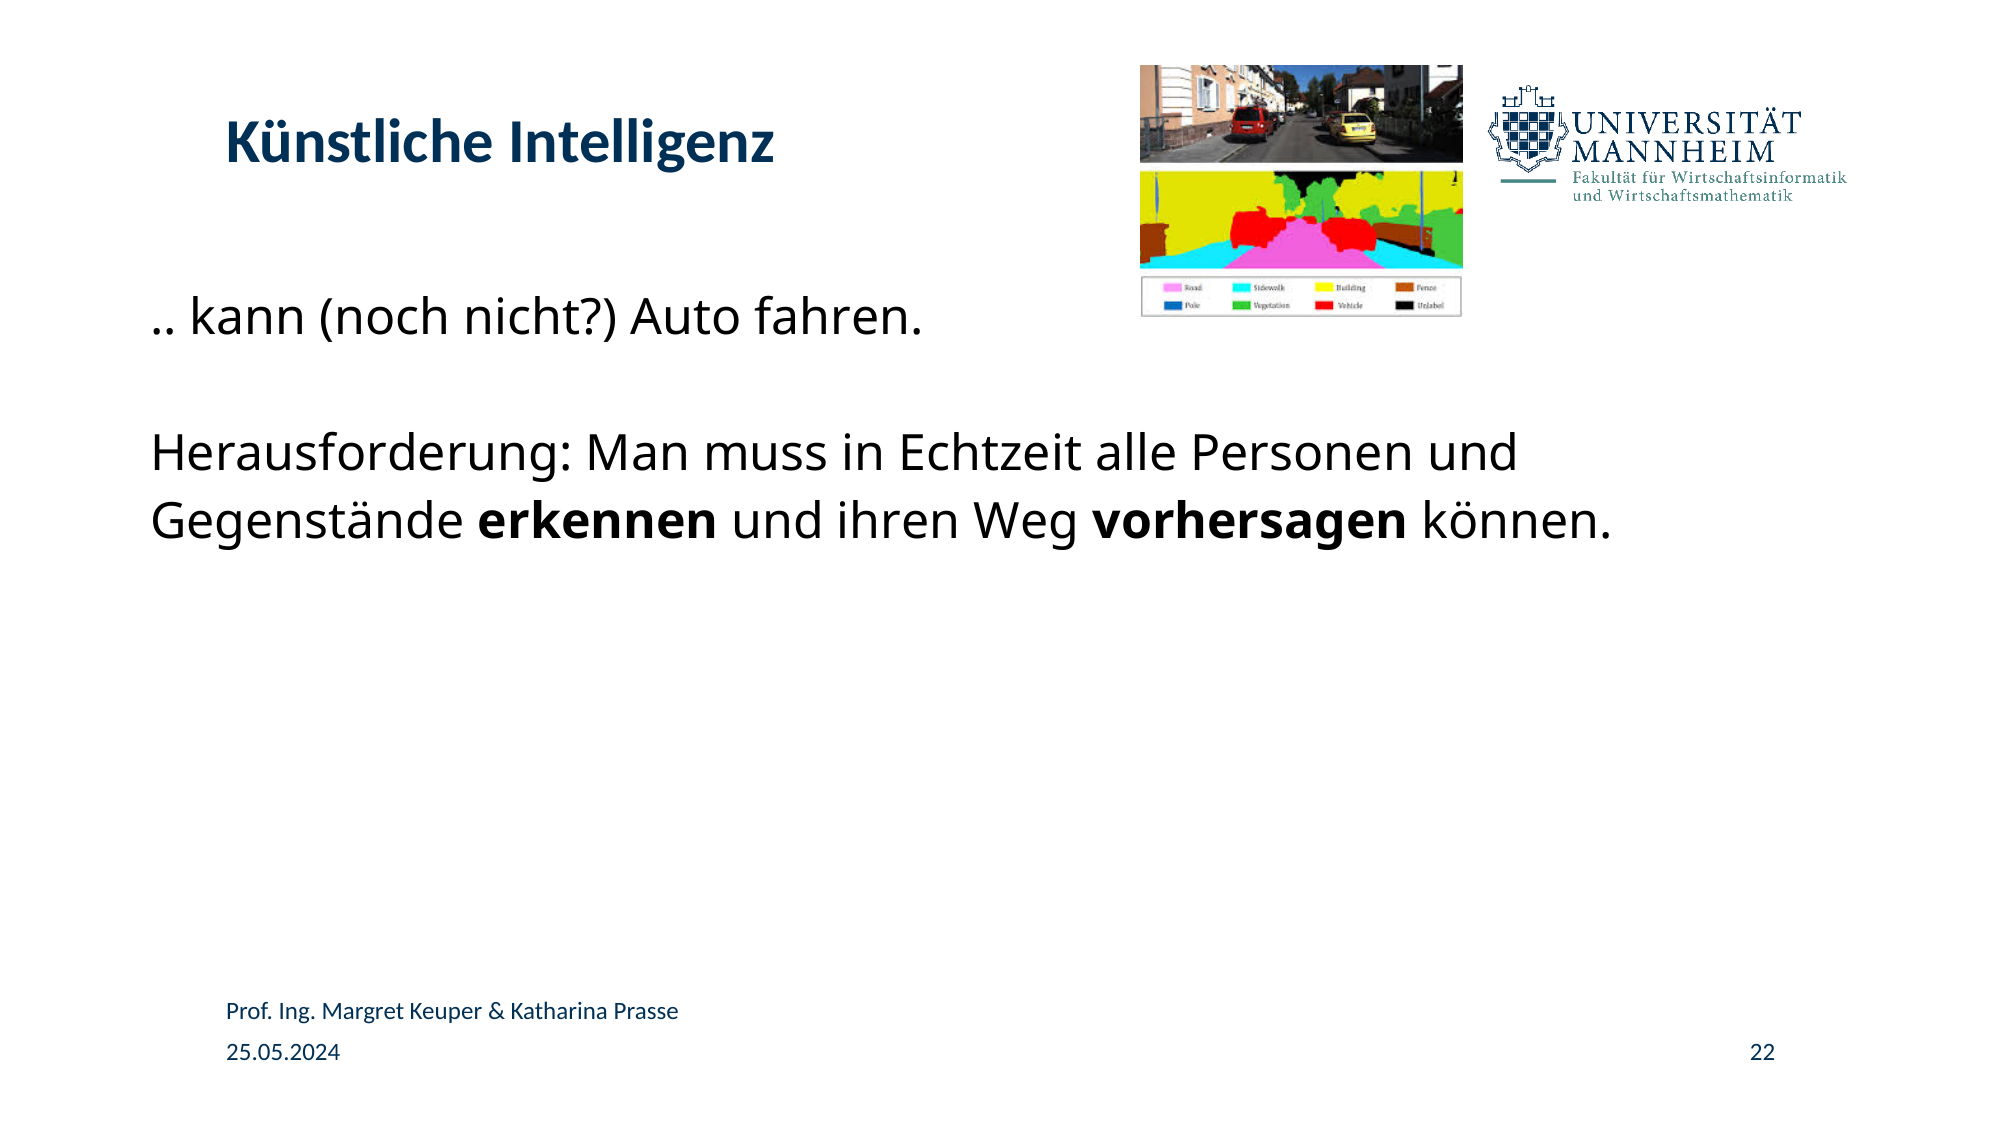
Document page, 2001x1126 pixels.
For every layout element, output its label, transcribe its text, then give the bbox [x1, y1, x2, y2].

title Künstliche Intelligenz [226, 100, 1140, 280]
picture [1140, 47, 1894, 317]
text_box .. kann (noch nicht?) Auto fahren. Herausforderung: Man muss in Echtzeit alle Personen und Gegenstände erkennen und ihren Weg vorhersagen können. [150, 280, 1838, 623]
